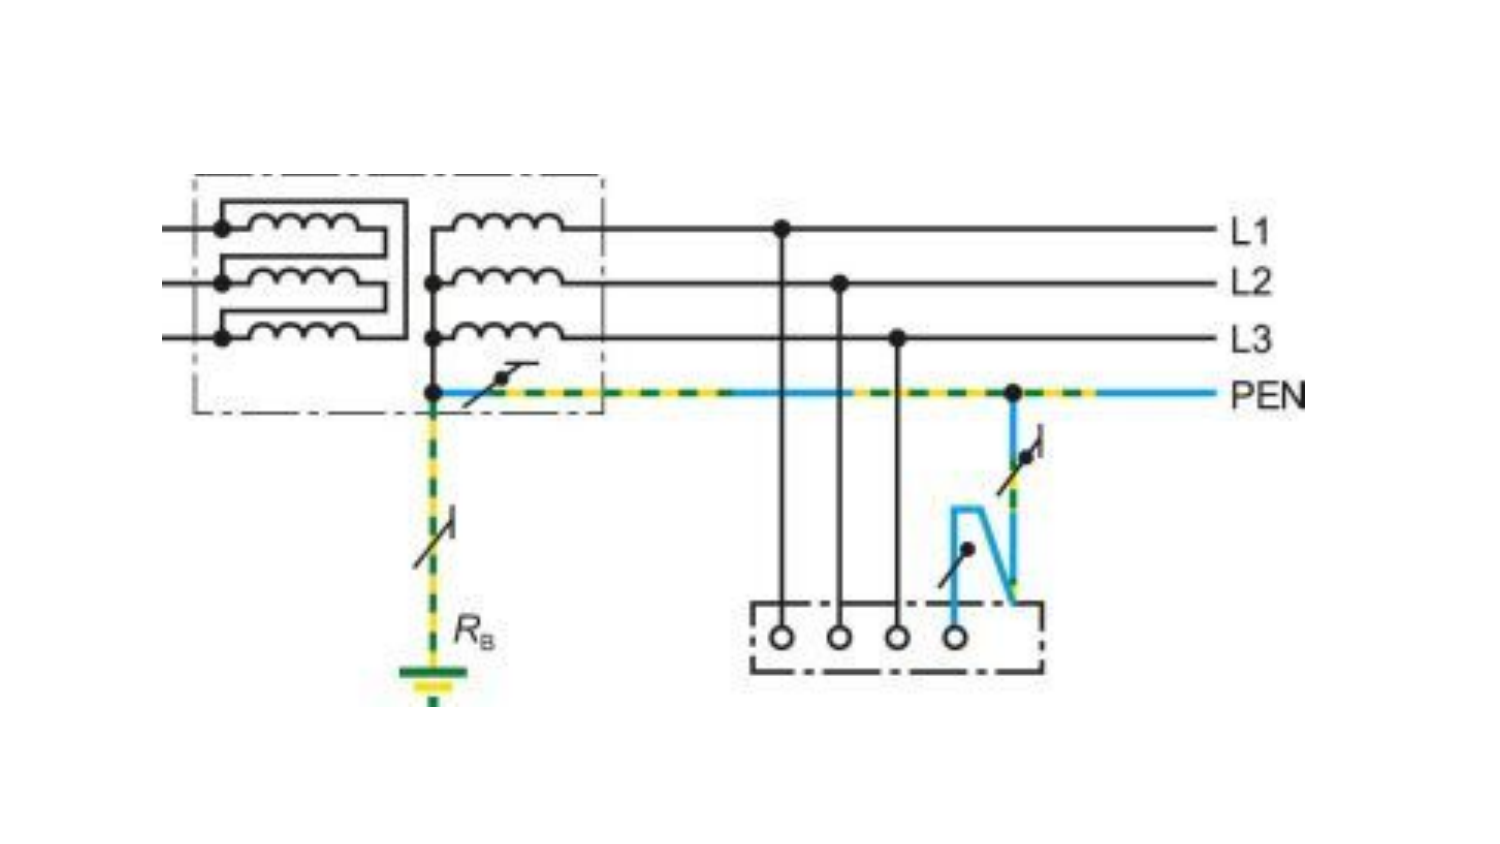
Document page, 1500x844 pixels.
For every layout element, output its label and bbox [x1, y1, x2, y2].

picture [162, 174, 1305, 707]
